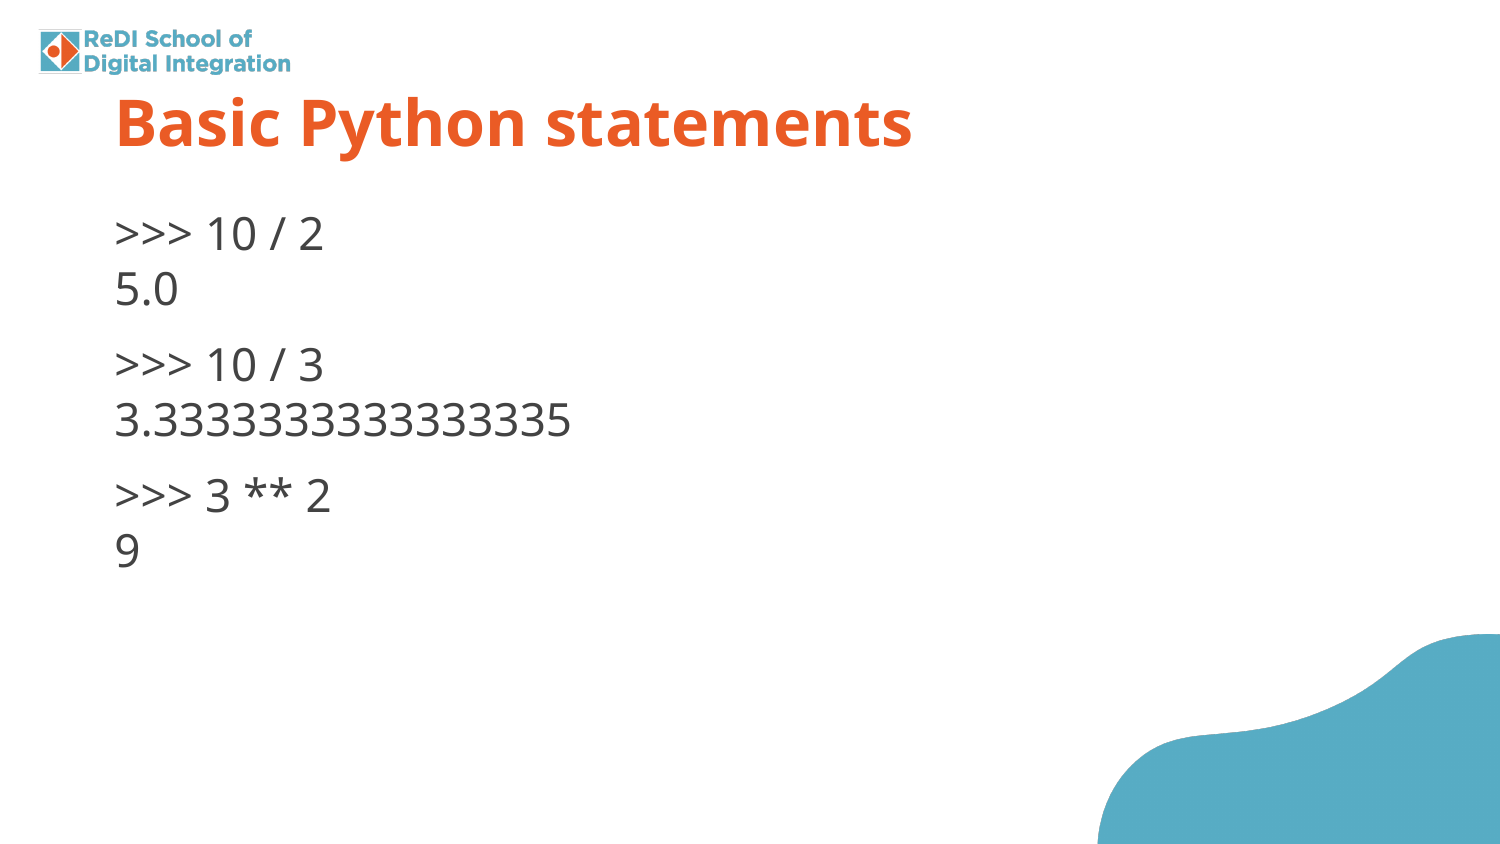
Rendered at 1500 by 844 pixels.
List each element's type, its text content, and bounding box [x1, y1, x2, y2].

picture [1097, 634, 1500, 844]
text_box Basic Python statements [108, 91, 1361, 215]
picture [38, 27, 291, 75]
text_box >>> 10 / 2 5.0 >>> 10 / 3 3.3333333333333335 >>> 3 ** 2 9 [108, 199, 1386, 790]
